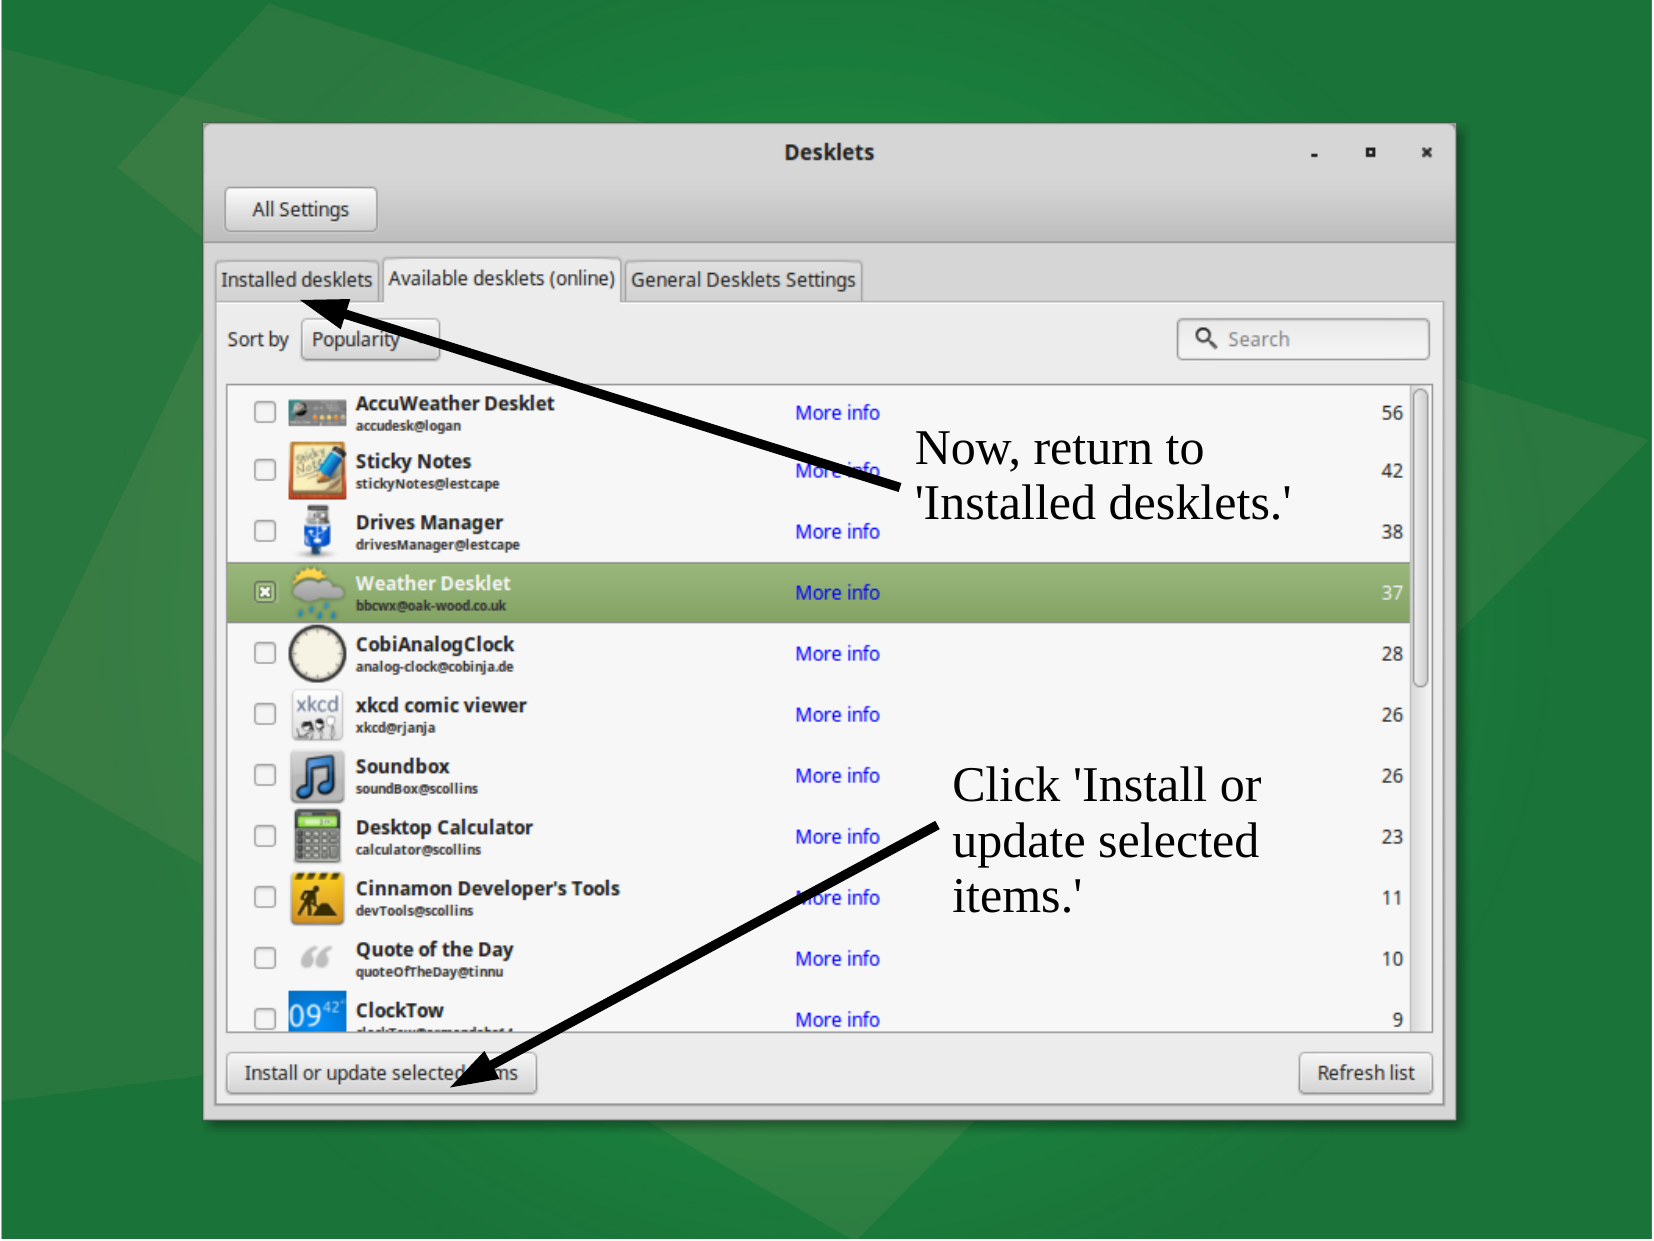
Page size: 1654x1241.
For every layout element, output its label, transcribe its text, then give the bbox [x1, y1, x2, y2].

picture [0, 0, 1652, 1241]
text_box Click 'Install or update selected items.' [937, 750, 1351, 933]
text_box Now, return to 'Installed desklets.' [900, 412, 1351, 539]
